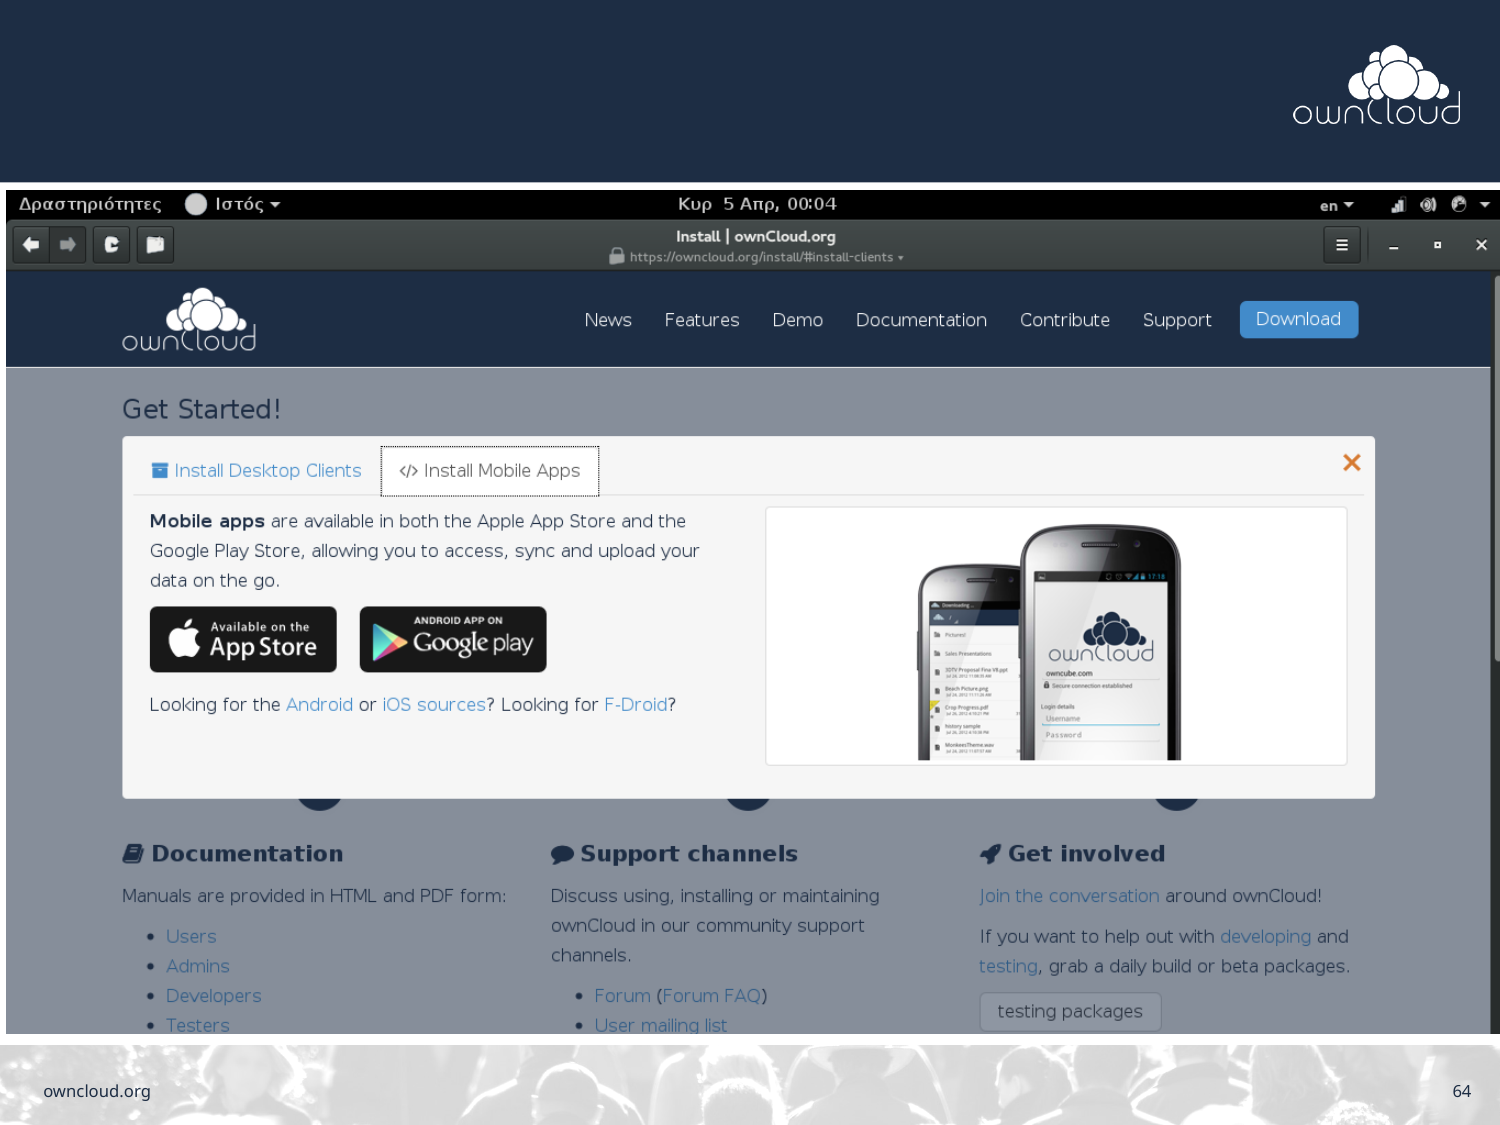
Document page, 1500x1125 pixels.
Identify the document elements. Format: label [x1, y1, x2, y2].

picture [1293, 45, 1460, 124]
picture [0, 1045, 1500, 1125]
picture [6, 190, 1500, 1034]
